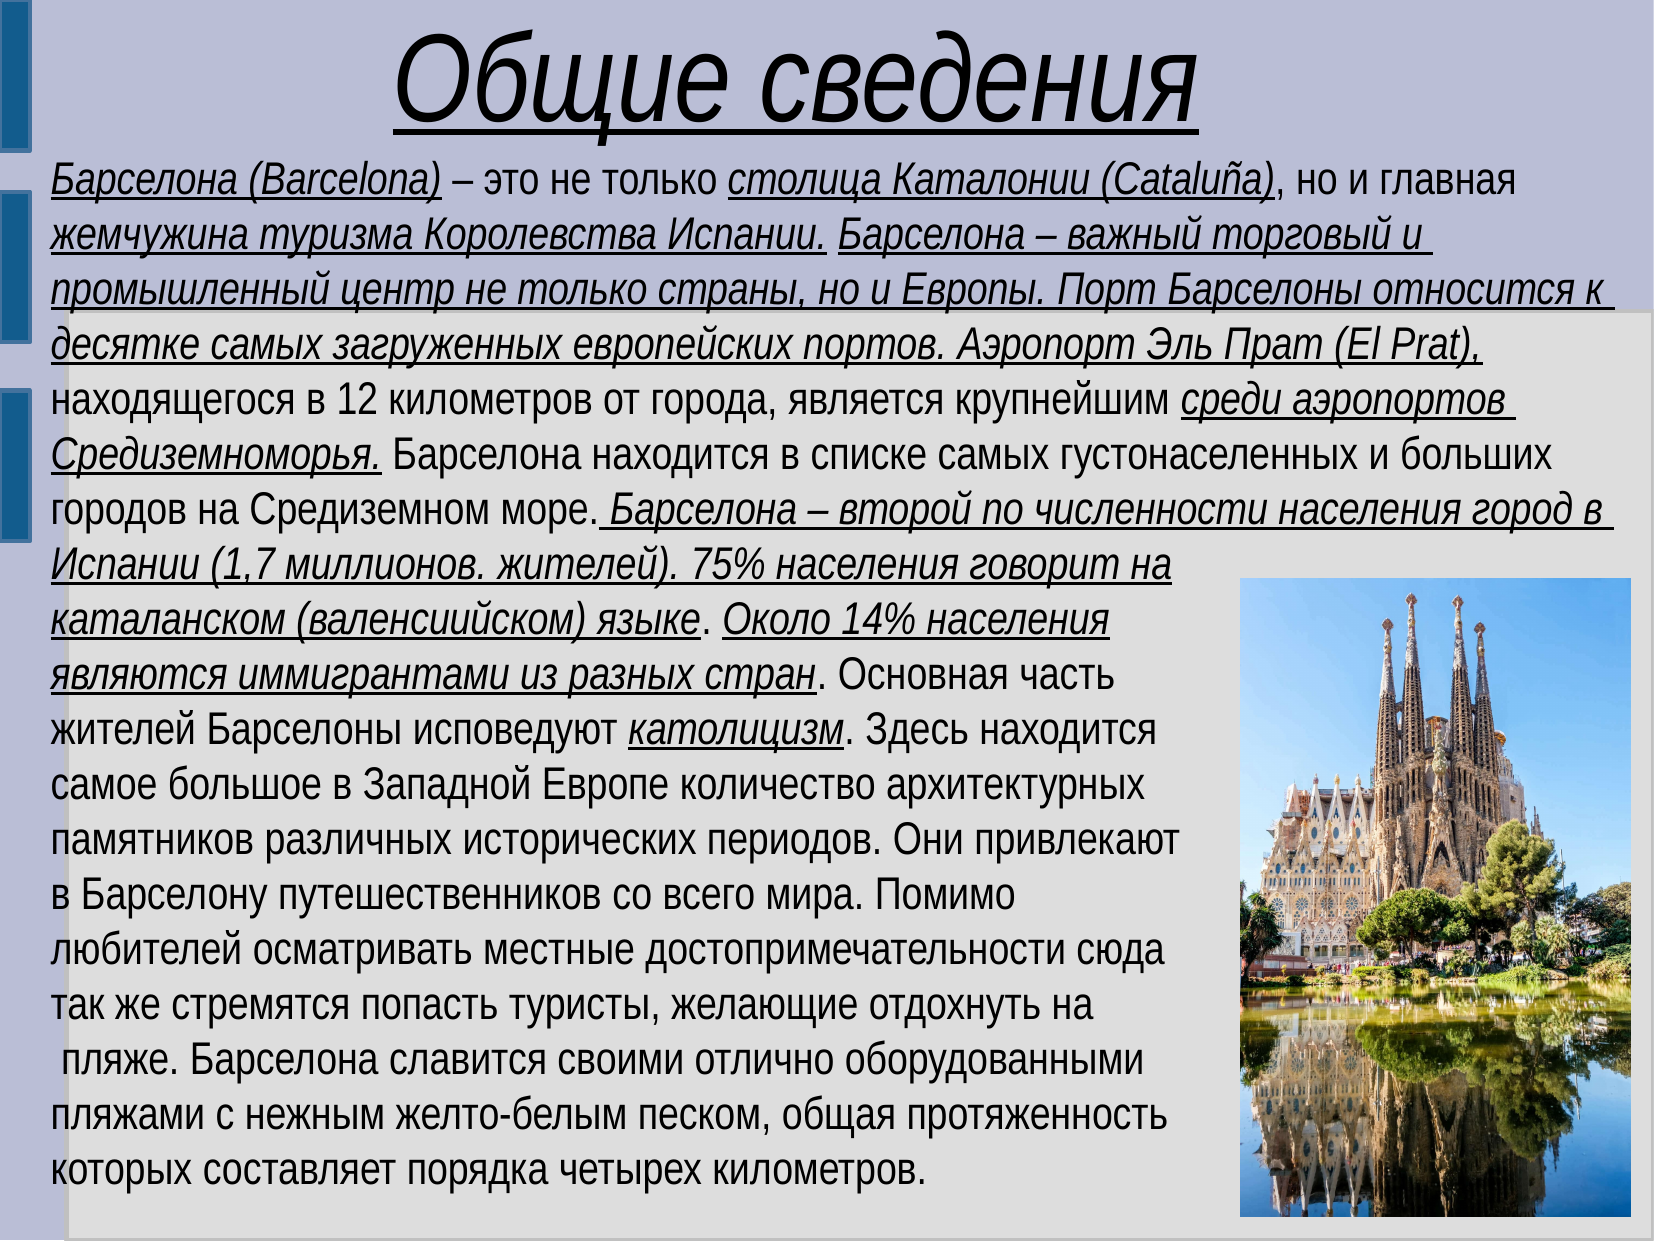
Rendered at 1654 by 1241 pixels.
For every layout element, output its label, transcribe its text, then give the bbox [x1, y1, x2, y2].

picture [1240, 578, 1631, 1217]
text_box Общие сведения [377, 0, 1241, 155]
text_box Барселона (Barcelona) – это не только столица Каталонии (Cataluña), но и главная жемчужина туризма Королевства Испании. Барселона – важный торговый и промышленный центр не только страны, но и Европы. Порт Барселоны относится к десятке самых загруженных европейских портов. Аэропорт Эль Прат (El Prat), находящегося в 12 километров от города, является крупнейшим среди аэропортов Средиземноморья. Барселона находится в списке самых густонаселенных и больших городов на Средиземном море. Барселона – второй по численности населения город в Испании (1,7 миллионов. жителей). 75% населения говорит на каталанском (валенсиийском) языке. Около 14% населения являются иммигрантами из разных стран. Основная часть жителей Барселоны исповедуют католицизм. Здесь находится самое большое в Западной Европе количество архитектурных памятников различных исторических периодов. Они привлекают в Барселону путешественников со всего мира. Помимо любителей осматривать местные достопримечательности сюда так же стремятся попасть туристы, желающие отдохнуть на пляже. Барселона славится своими отлично оборудованными пляжами с нежным желто-белым песком, общая протяженность которых составляет порядка четырех километров. [35, 141, 1631, 1145]
